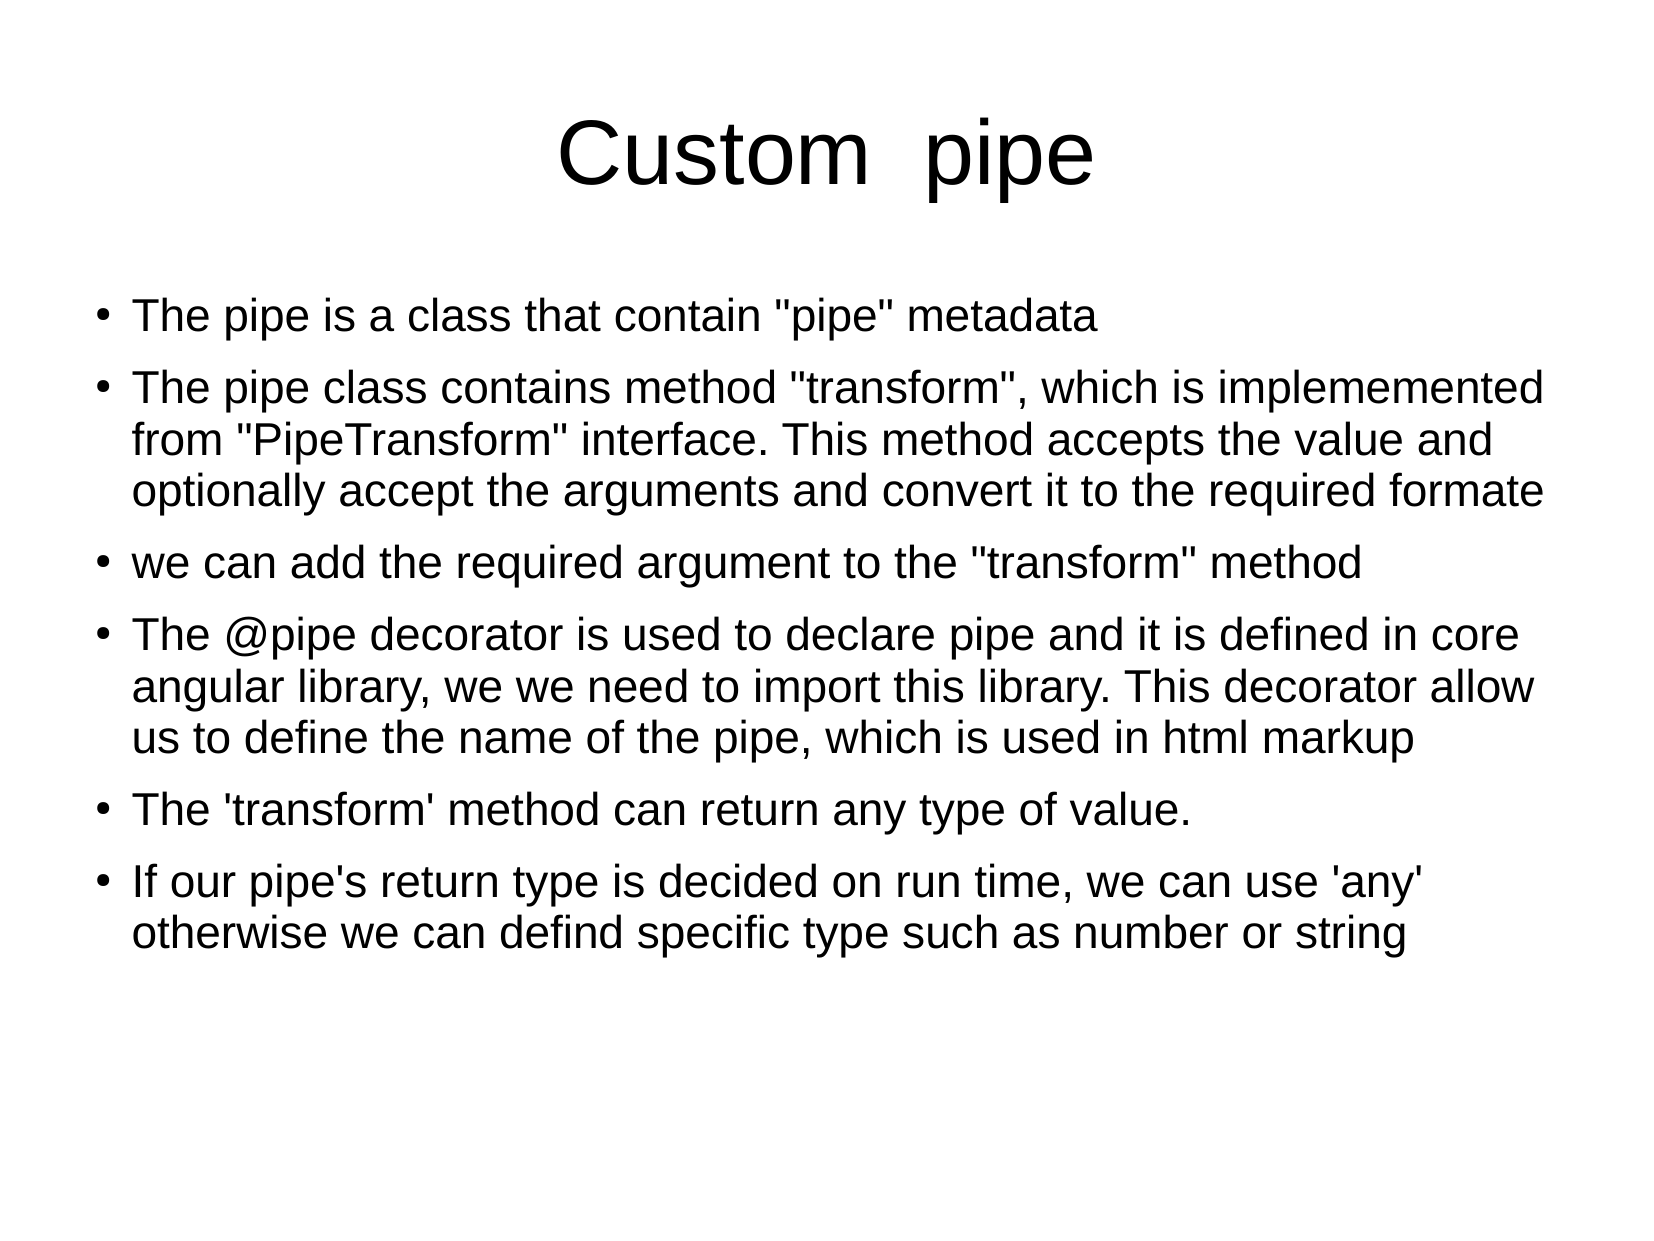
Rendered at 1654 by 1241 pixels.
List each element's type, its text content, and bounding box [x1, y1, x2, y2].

title Custom pipe [82, 49, 1571, 257]
list The pipe is a class that contain "pipe" metadata The pipe class contains method "transform", which is implememented from "PipeTransform" interface. This method accepts the value and optionally accept the arguments and convert it to the required formate we can add the required argument to the "transform" method The @pipe decorator is used to declare pipe and it is defined in core angular library, we we need to import this library. This decorator allow us to define the name of the pipe, which is used in html markup The 'transform' method can return any type of value. If our pipe's return type is decided on run time, we can use 'any' otherwise we can defind specific type such as number or string [82, 290, 1571, 1010]
